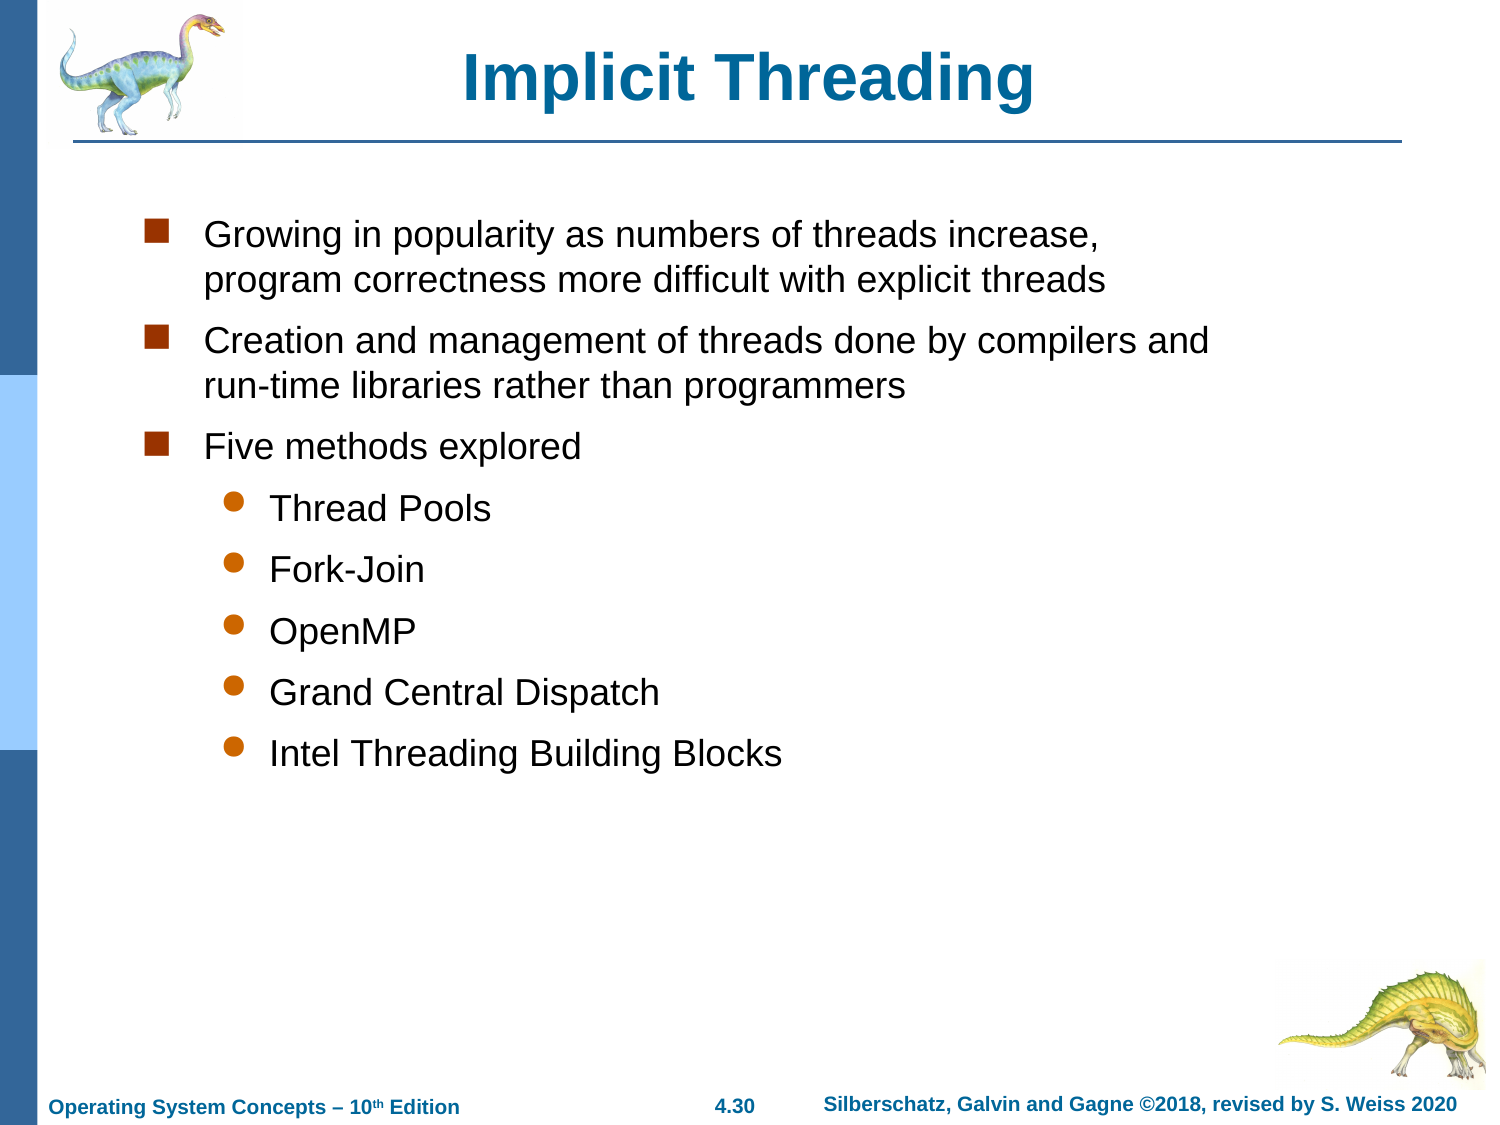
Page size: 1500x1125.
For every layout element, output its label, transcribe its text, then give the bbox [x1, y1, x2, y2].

picture [1140, 1096, 1148, 1101]
list Growing in popularity as numbers of threads increase, program correctness more difficult with explicit threads Creation and management of threads done by compilers and run-time libraries rather than programmers Five methods explored Thread Pools Fork-Join OpenMP Grand Central Dispatch Intel Threading Building Blocks [132, 202, 1263, 937]
title Implicit Threading [75, 26, 1426, 122]
picture [46, 0, 243, 149]
picture [1275, 959, 1486, 1090]
